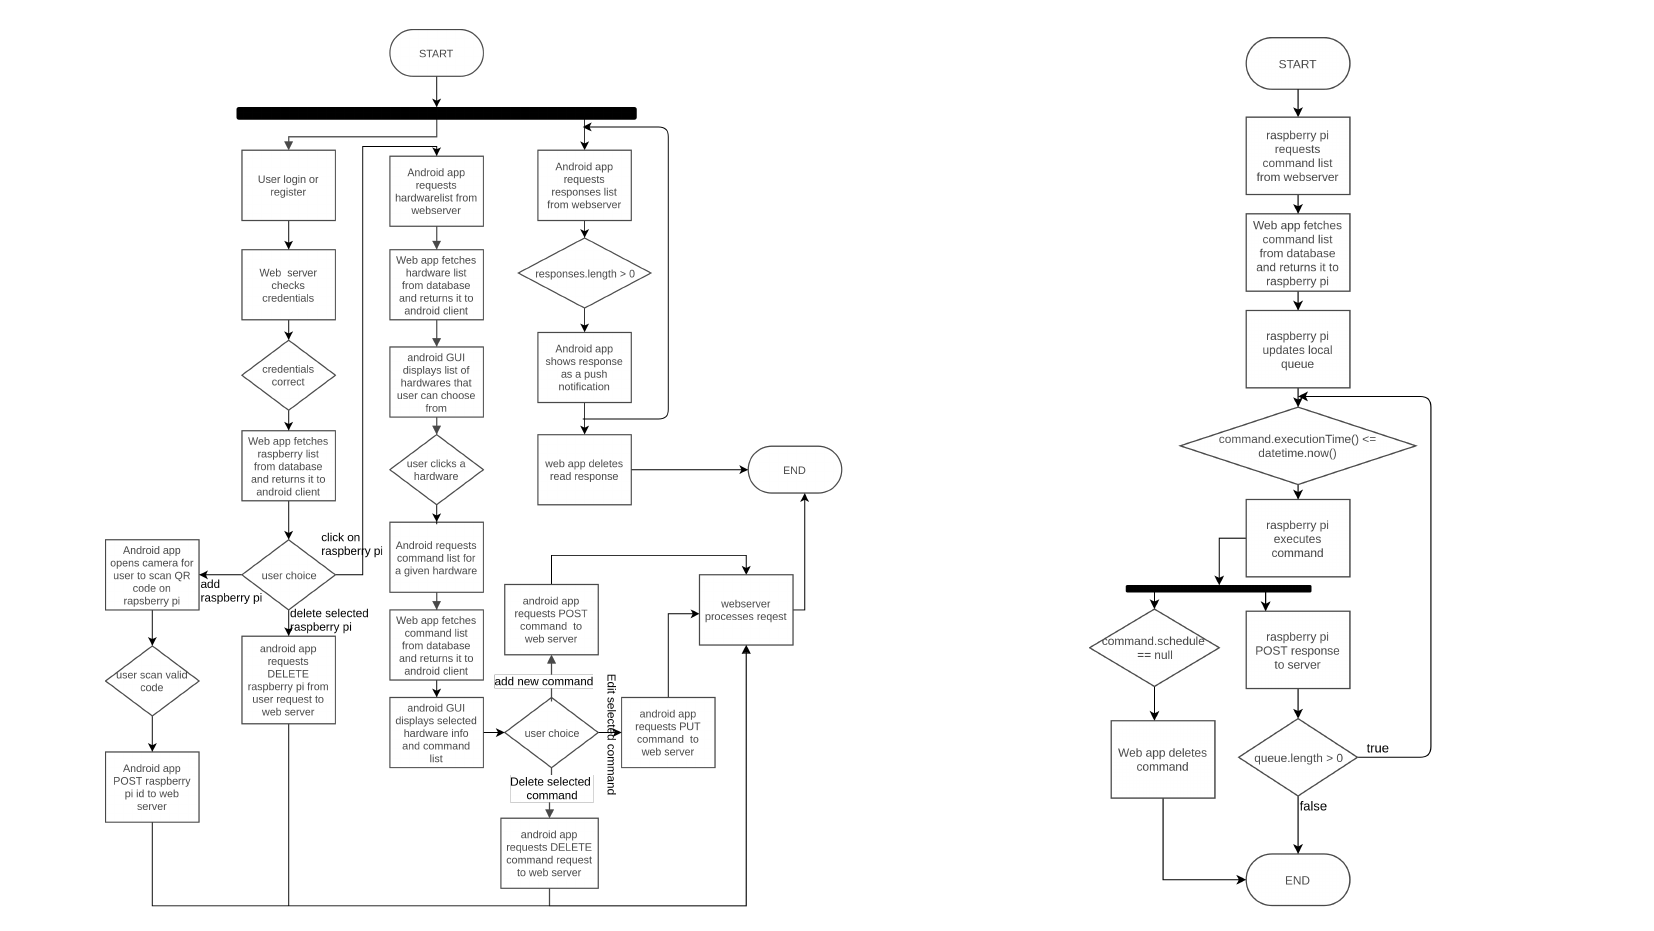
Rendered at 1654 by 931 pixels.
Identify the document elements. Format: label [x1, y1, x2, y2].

picture [105, 29, 843, 916]
picture [1089, 37, 1441, 908]
